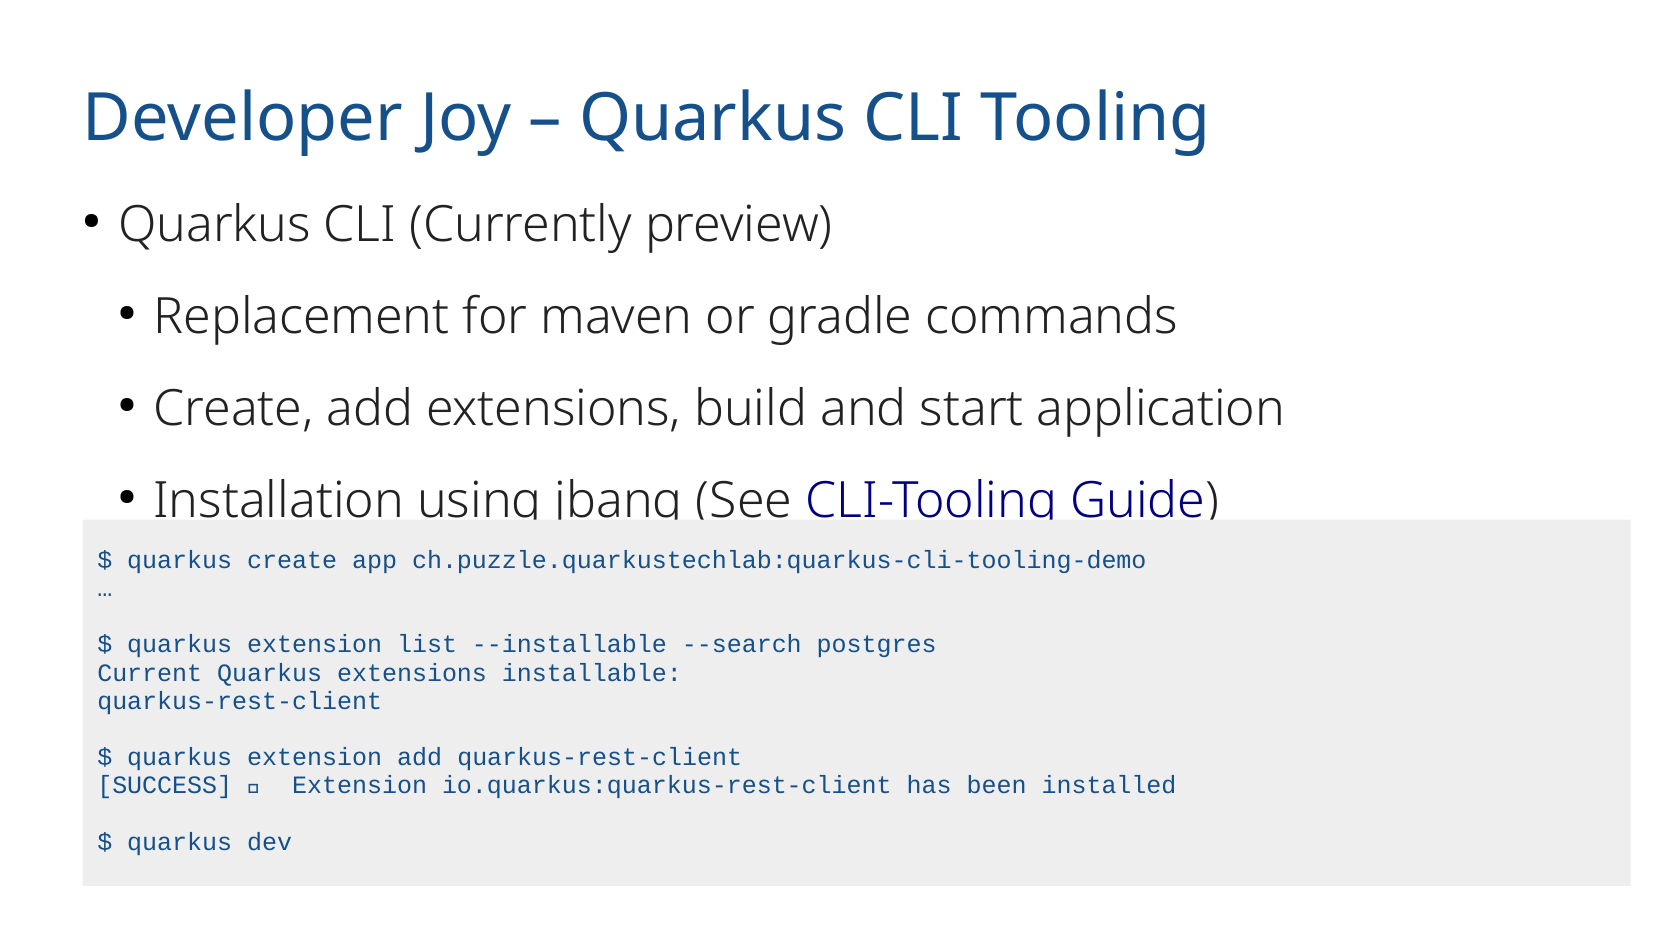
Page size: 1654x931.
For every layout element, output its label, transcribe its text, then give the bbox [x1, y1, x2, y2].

text_box $ quarkus create app ch.puzzle.quarkustechlab:quarkus-cli-tooling-demo … $ quarkus extension list --installable --search postgres Current Quarkus extensions installable: quarkus-rest-client $ quarkus extension add quarkus-rest-client [SUCCESS] ✅ Extension io.quarkus:quarkus-rest-client has been installed $ quarkus dev [82, 519, 1631, 886]
title Developer Joy – Quarkus CLI Tooling [82, 37, 1571, 188]
list Quarkus CLI (Currently preview) Replacement for maven or gradle commands Create, add extensions, build and start application Installation using jbang (See CLI-Tooling Guide) [82, 188, 1583, 519]
